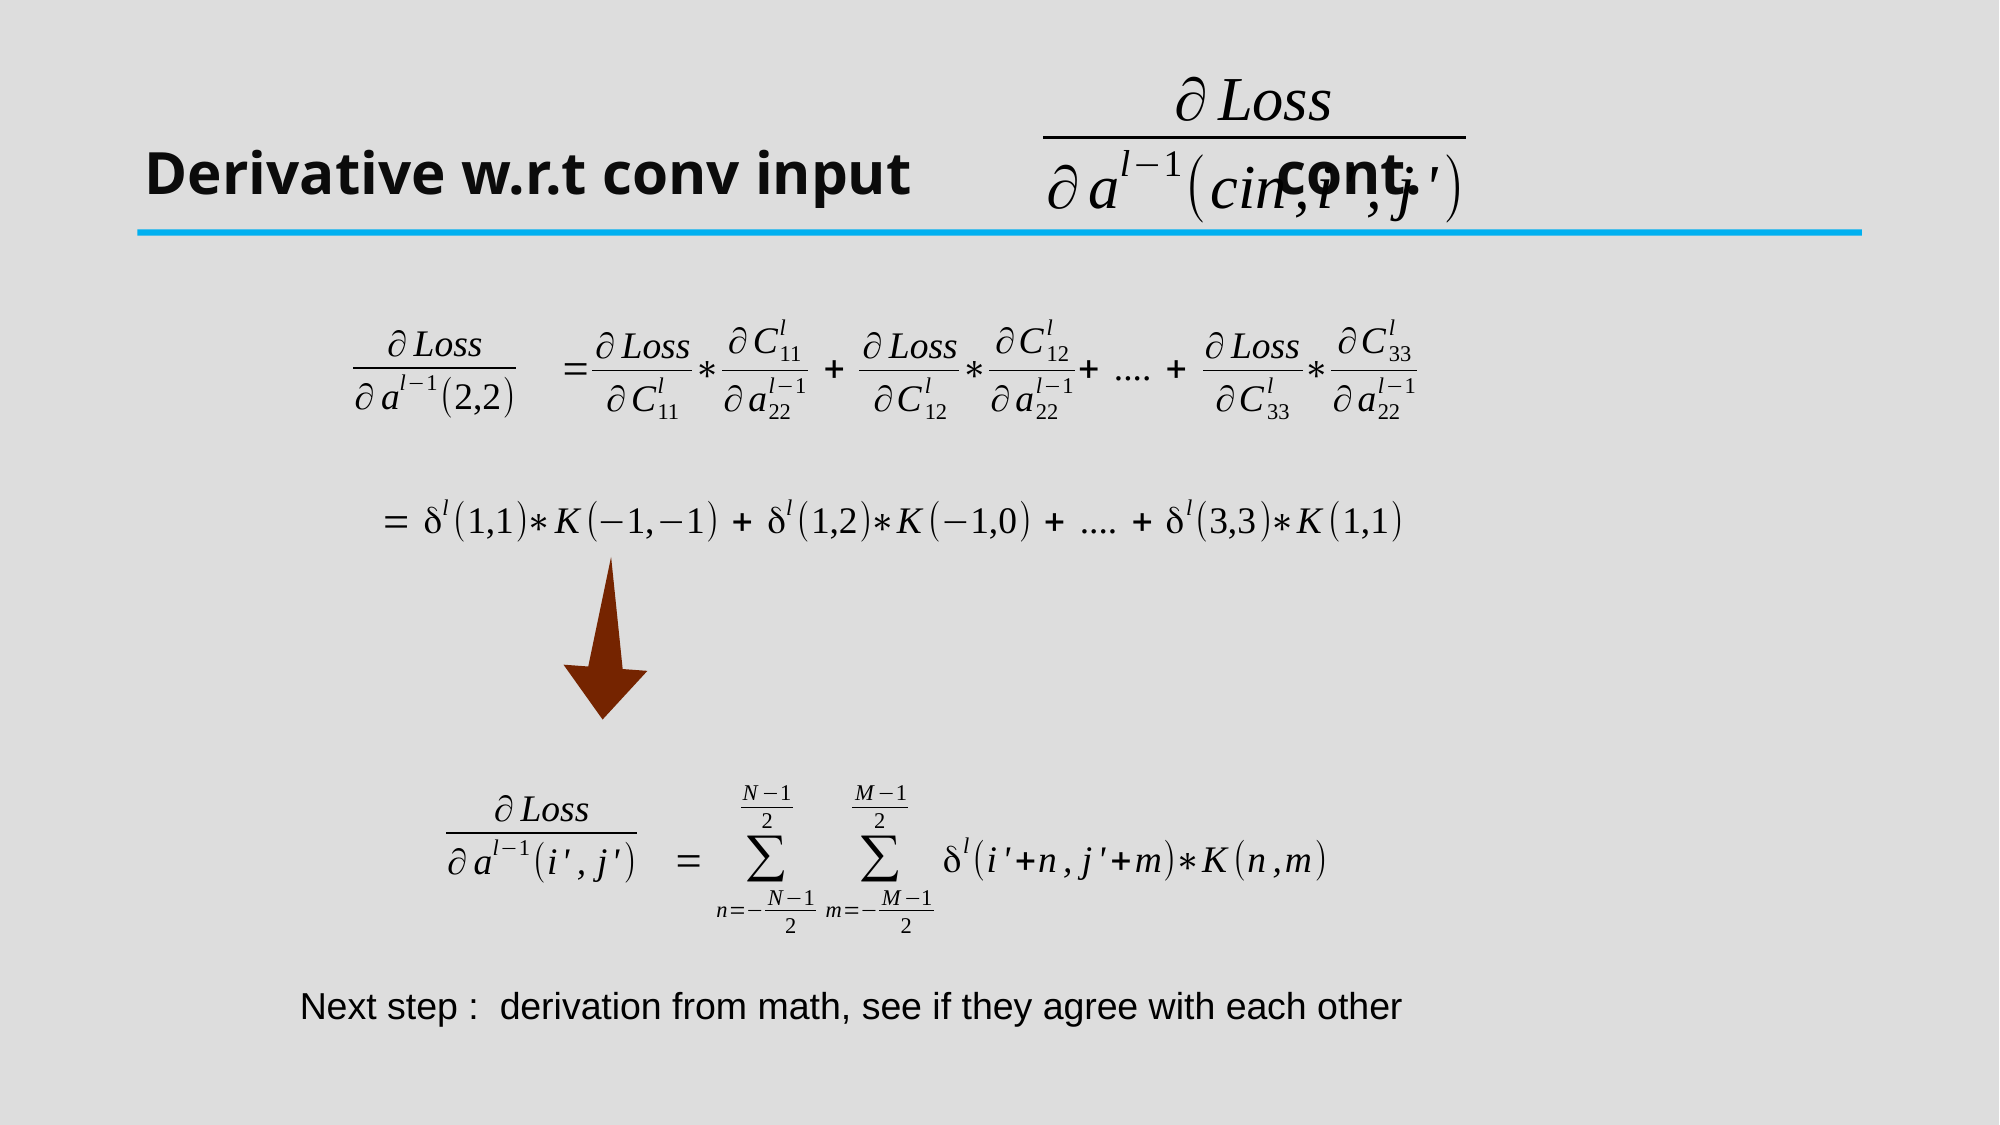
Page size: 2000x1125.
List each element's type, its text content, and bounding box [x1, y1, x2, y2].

chart [437, 788, 646, 886]
title Derivative w.r.t conv input cont. [137, 108, 1863, 233]
chart [1033, 64, 1475, 226]
picture [560, 553, 654, 723]
chart [660, 780, 1334, 938]
text_box Next step : derivation from math, see if they agree with each other [285, 978, 1441, 1036]
chart [345, 323, 524, 421]
chart [549, 314, 1426, 425]
chart [367, 495, 1411, 545]
